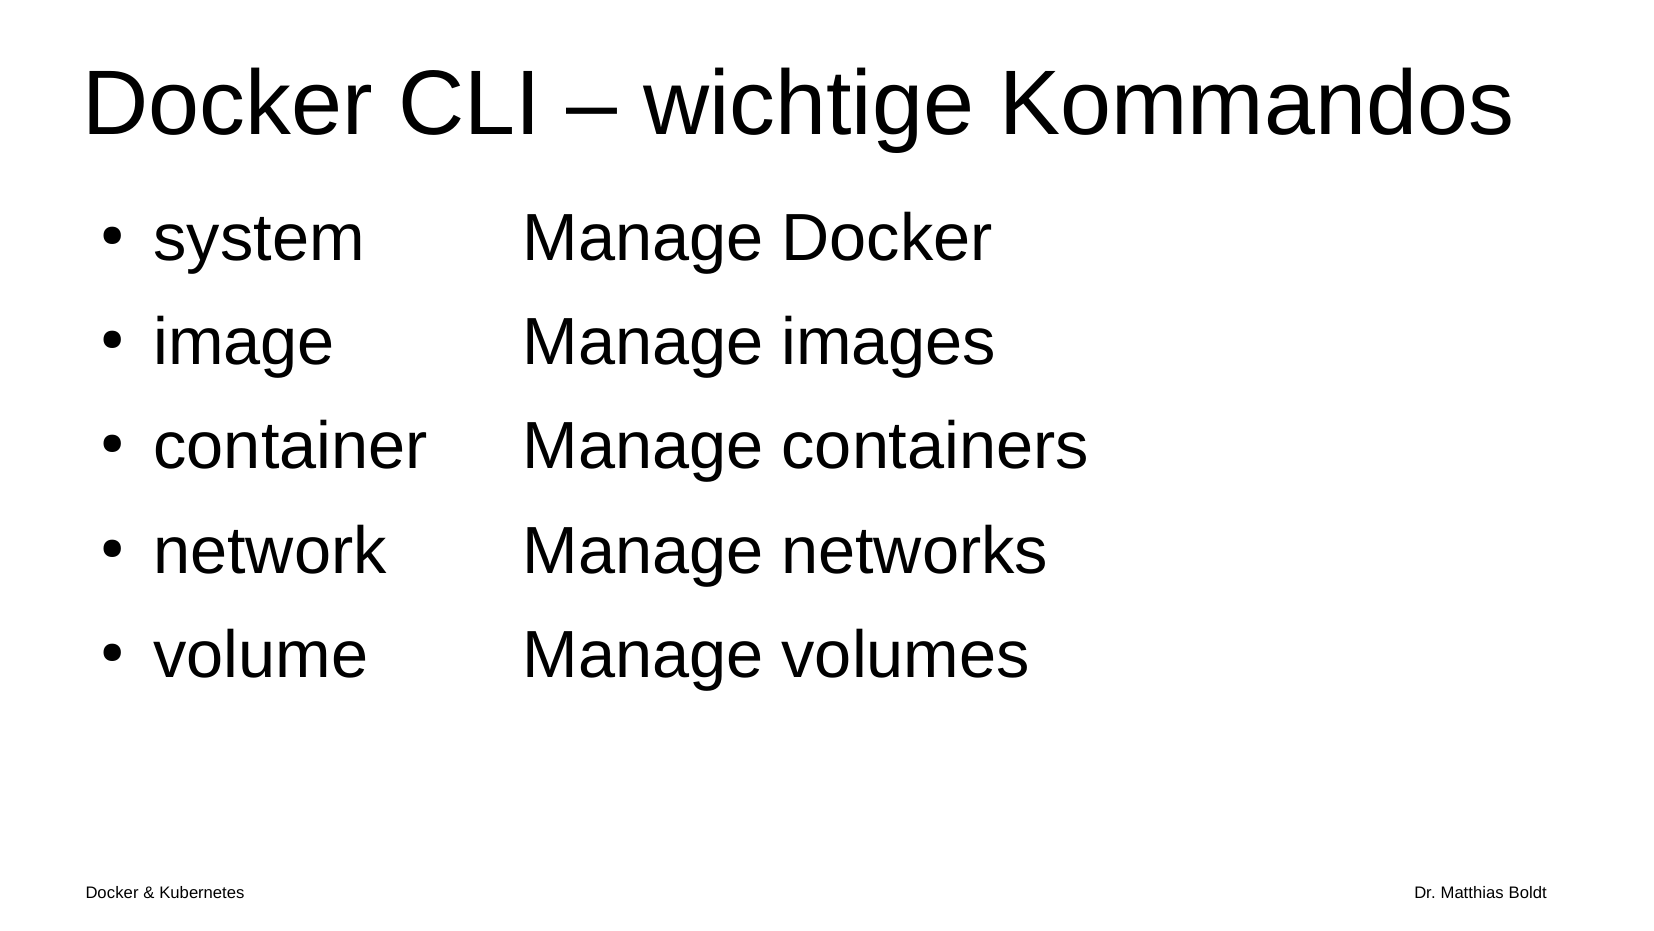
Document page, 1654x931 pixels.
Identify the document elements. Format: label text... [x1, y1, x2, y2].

title Docker CLI – wichtige Kommandos [82, 25, 1571, 181]
list system Manage Docker image Manage images container Manage containers network Manage networks volume Manage volumes [82, 199, 1571, 845]
text_box Docker & Kubernetes Dr. Matthias Boldt [70, 875, 1563, 910]
